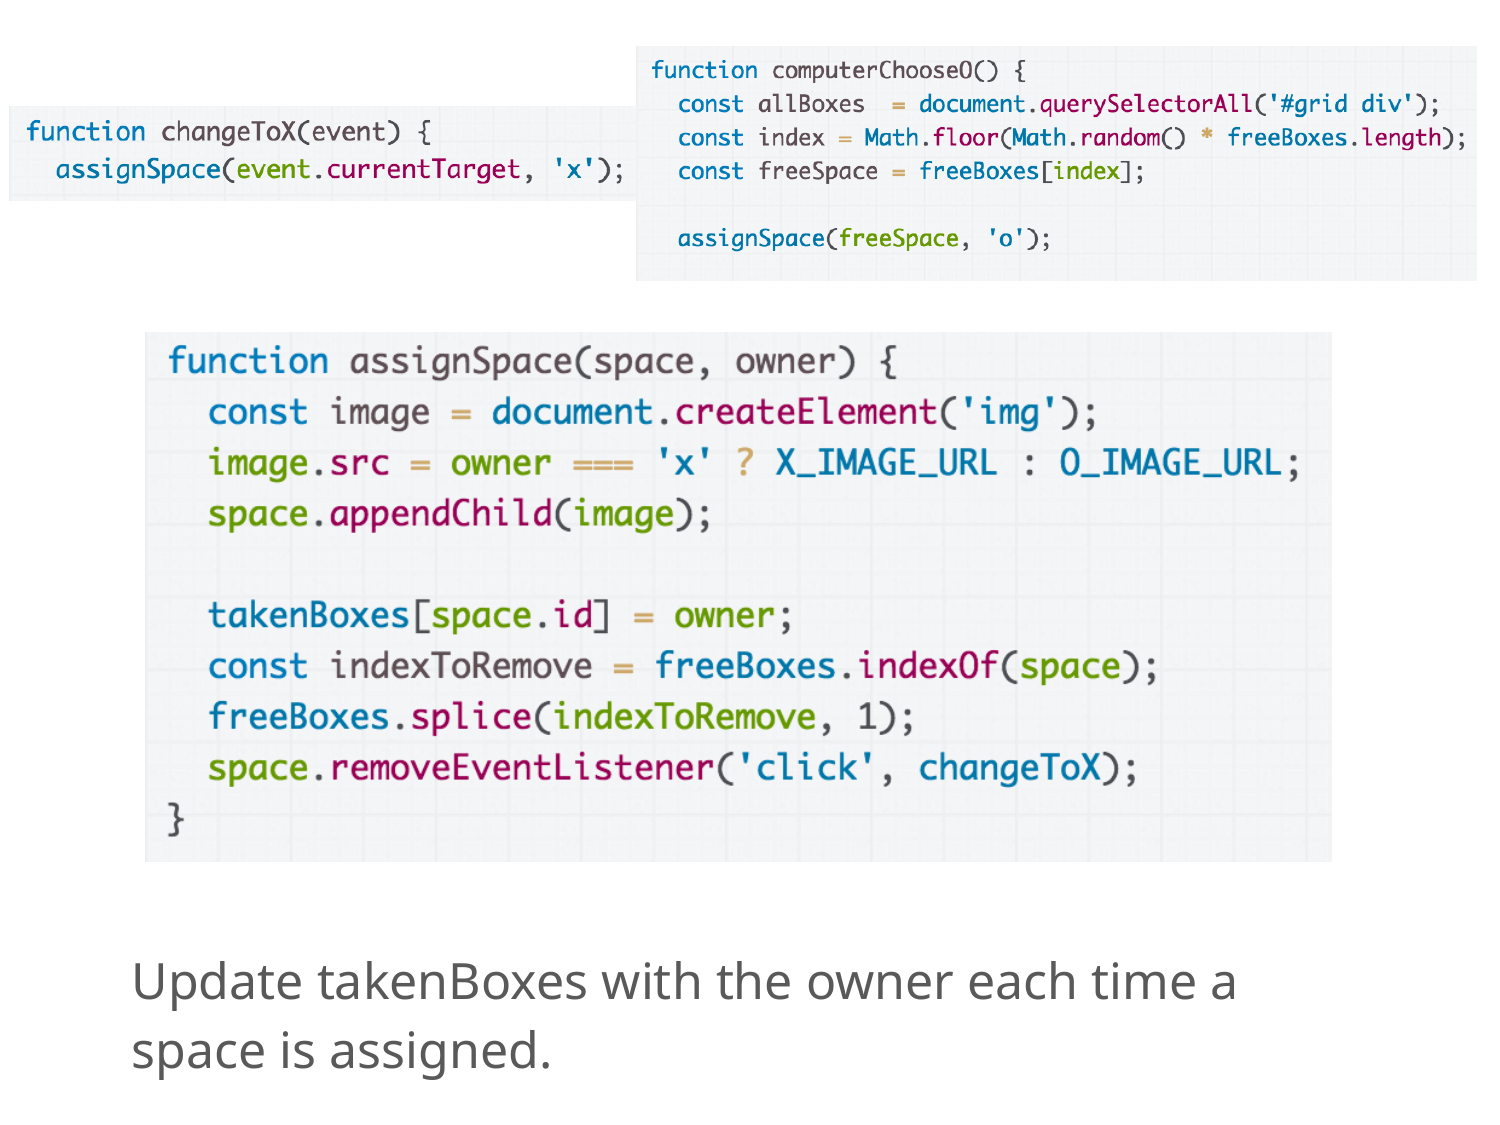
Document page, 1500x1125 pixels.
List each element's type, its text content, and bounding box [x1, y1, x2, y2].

picture [145, 332, 1332, 862]
picture [9, 46, 1477, 281]
list Update takenBoxes with the owner each time a space is assigned. [116, 925, 1361, 1098]
